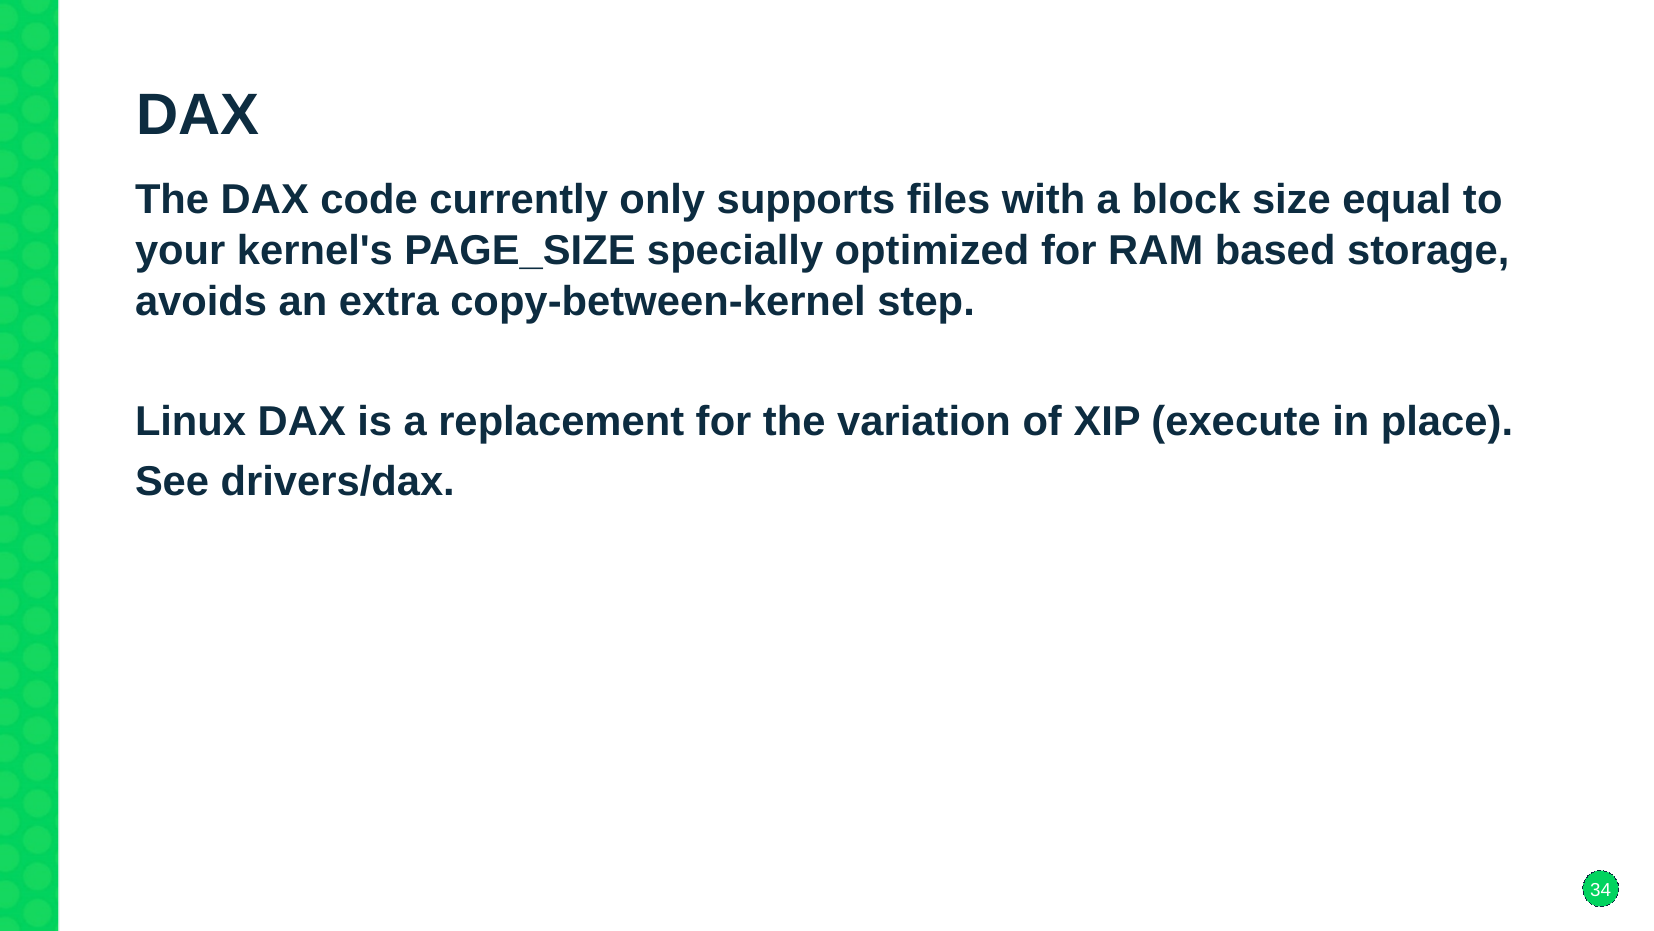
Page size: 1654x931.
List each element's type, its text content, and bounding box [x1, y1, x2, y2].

picture [0, 0, 76, 931]
list The DAX code currently only supports files with a block size equal to your kernel's PAGE_SIZE specially optimized for RAM based storage, avoids an extra copy-between-kernel step. Linux DAX is a replacement for the variation of XIP (execute in place). See drivers/dax. [120, 163, 1530, 868]
title DAX [121, 37, 1531, 193]
